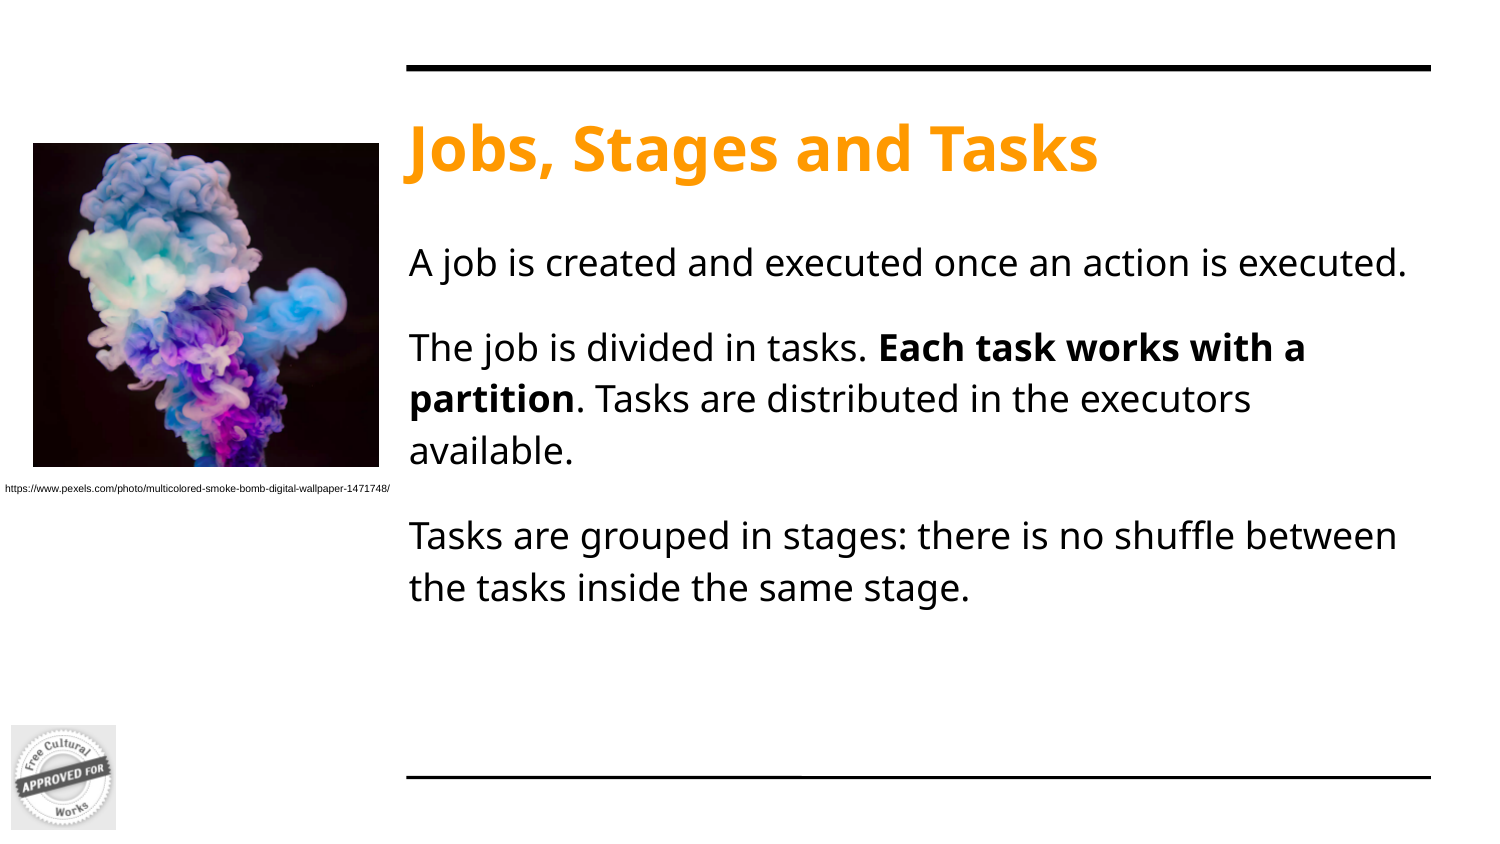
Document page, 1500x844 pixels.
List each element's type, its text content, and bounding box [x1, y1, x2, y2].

picture [33, 143, 379, 466]
picture [11, 725, 116, 830]
title Jobs, Stages and Tasks [393, 94, 1431, 199]
text_box https://www.pexels.com/photo/multicolored-smoke-bomb-digital-wallpaper-1471748/ [0, 466, 493, 509]
list A job is created and executed once an action is executed. The job is divided in tasks. Each task works with a partition. Tasks are distributed in the executors available. Tasks are grouped in stages: there is no shuffle between the tasks inside the same stage. [393, 216, 1431, 710]
